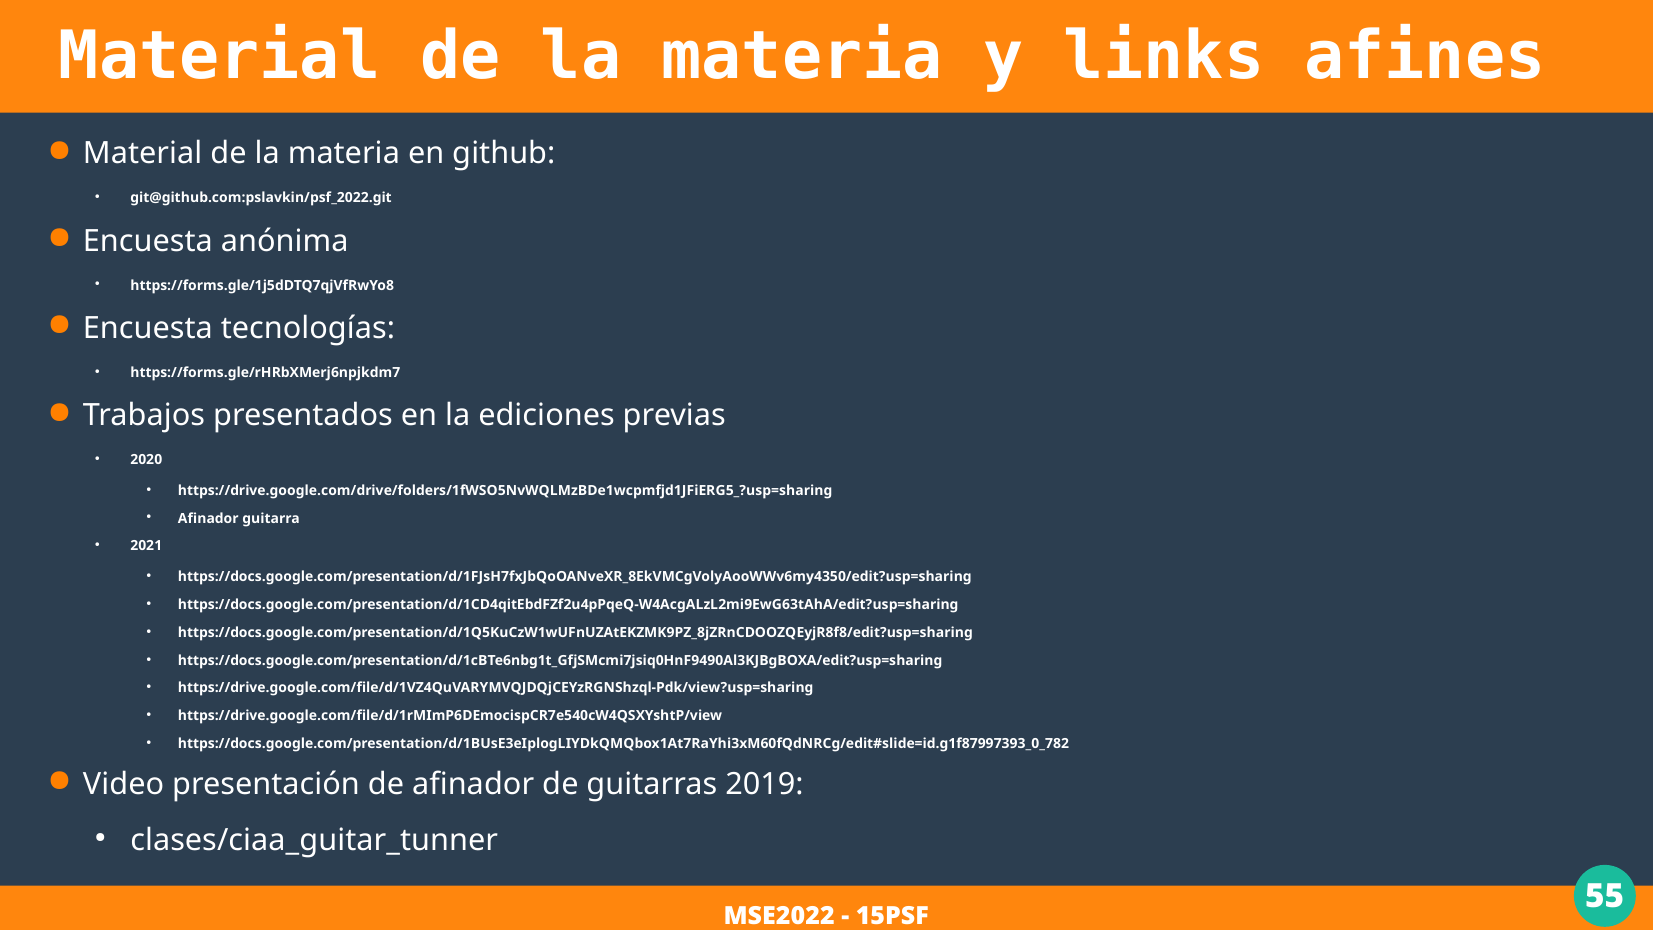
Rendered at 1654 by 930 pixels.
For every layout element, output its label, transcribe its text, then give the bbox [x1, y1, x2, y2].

title Material de la materia y links afines [58, 16, 1653, 113]
list Material de la materia en github: git@github.com:pslavkin/psf_2022.git Encuesta anónima https://forms.gle/1j5dDTQ7qjVfRwYo8 Encuesta tecnologías: https://forms.gle/rHRbXMerj6npjkdm7 Trabajos presentados en la ediciones previas 2020 https://drive.google.com/drive/folders/1fWSO5NvWQLMzBDe1wcpmfjd1JFiERG5_?usp=sharing Afinador guitarra 2021 https://docs.google.com/presentation/d/1FJsH7fxJbQoOANveXR_8EkVMCgVolyAooWWv6my4350/edit?usp=sharing https://docs.google.com/presentation/d/1CD4qitEbdFZf2u4pPqeQ-W4AcgALzL2mi9EwG63tAhA/edit?usp=sharing https://docs.google.com/presentation/d/1Q5KuCzW1wUFnUZAtEKZMK9PZ_8jZRnCDOOZQEyjR8f8/edit?usp=sharing https://docs.google.com/presentation/d/1cBTe6nbg1t_GfjSMcmi7jsiq0HnF9490Al3KJBgBOXA/edit?usp=sharing https://drive.google.com/file/d/1VZ4QuVARYMVQJDQjCEYzRGNShzql-Pdk/view?usp=sharing https://drive.google.com/file/d/1rMImP6DEmocispCR7e540cW4QSXYshtP/view https://docs.google.com/presentation/d/1BUsE3eIplogLIYDkQMQbox1At7RaYhi3xM60fQdNRCg/edit#slide=id.g1f87997393_0_782 Video presentación de afinador de guitarras 2019: clases/ciaa_guitar_tunner [35, 131, 1599, 863]
